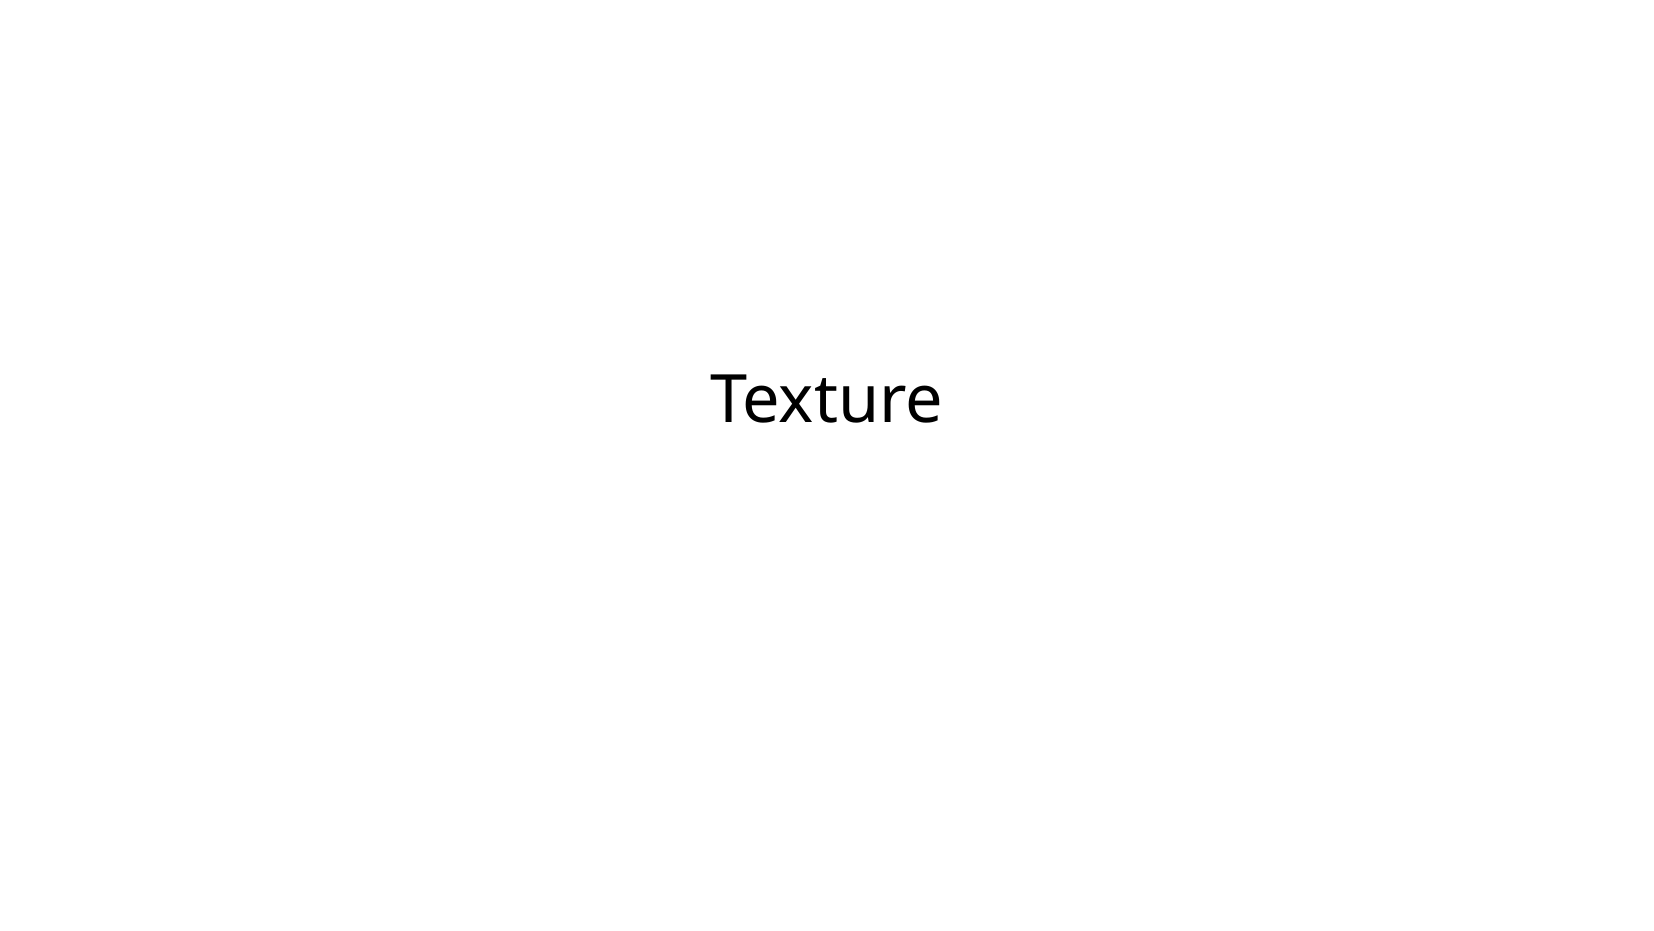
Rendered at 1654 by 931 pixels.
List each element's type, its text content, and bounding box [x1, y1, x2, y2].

subtitle Texture [82, 37, 1571, 757]
